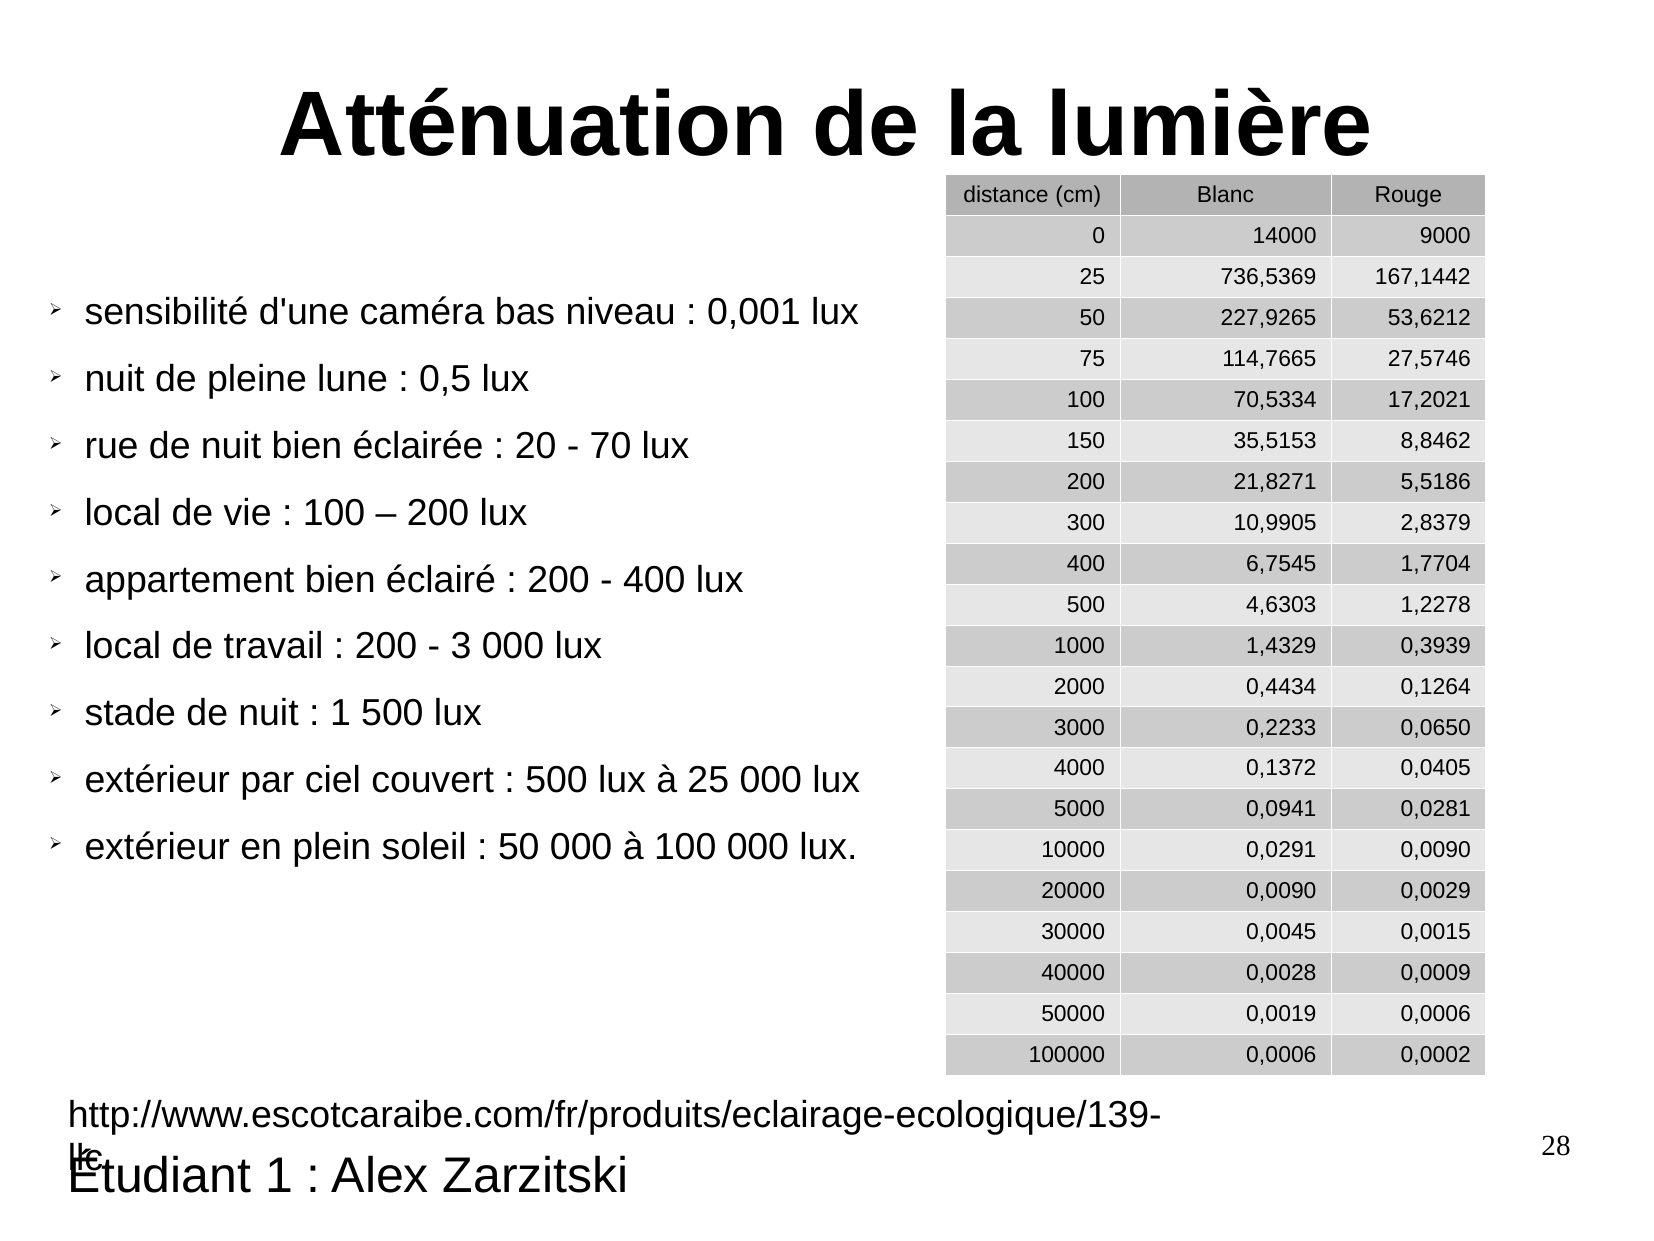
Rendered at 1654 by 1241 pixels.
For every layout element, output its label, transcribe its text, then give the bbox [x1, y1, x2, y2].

table_cell 400 [946, 544, 1120, 584]
table_cell 0,0015 [1332, 912, 1485, 952]
table_cell 0,0291 [1121, 830, 1331, 870]
title Atténuation de la lumière [82, 19, 1571, 227]
table_cell 0,1264 [1332, 667, 1485, 706]
table_cell 500 [946, 585, 1120, 625]
table_cell 35,5153 [1121, 421, 1331, 461]
table_cell 8,8462 [1332, 421, 1485, 461]
table_cell 0,0045 [1121, 912, 1331, 952]
table_cell 0,0028 [1121, 953, 1331, 993]
table_cell 1,7704 [1332, 544, 1485, 584]
table_cell 6,7545 [1121, 544, 1331, 584]
table_cell 0 [946, 216, 1120, 256]
table_cell 0,0019 [1121, 994, 1331, 1034]
table_cell 200 [946, 462, 1120, 502]
text_box sensibilité d'une caméra bas niveau : 0,001 lux nuit de pleine lune : 0,5 lux rue de nuit bien éclairée : 20 - 70 lux local de vie : 100 – 200 lux appartement bien éclairé : 200 - 400 lux local de travail : 200 - 3 000 lux stade de nuit : 1 500 lux extérieur par ciel couvert : 500 lux à 25 000 lux extérieur en plein soleil : 50 000 à 100 000 lux. [34, 283, 910, 923]
table_cell 75 [946, 339, 1120, 379]
table_cell 300 [946, 503, 1120, 543]
table_cell 2000 [946, 667, 1120, 706]
table_cell 9000 [1332, 216, 1485, 256]
table_cell 20000 [946, 871, 1120, 911]
table_cell 17,2021 [1332, 380, 1485, 420]
table_cell 0,0006 [1332, 994, 1485, 1034]
table_cell 0,0006 [1121, 1035, 1331, 1075]
table_header distance (cm) [946, 175, 1120, 215]
table_cell 4000 [946, 748, 1120, 788]
table_cell 21,8271 [1121, 462, 1331, 502]
table_cell 0,2233 [1121, 707, 1331, 747]
text_box http://www.escotcaraibe.com/fr/produits/eclairage-ecologique/139-llc [53, 1086, 1212, 1144]
table_cell 150 [946, 421, 1120, 461]
table_cell 0,1372 [1121, 748, 1331, 788]
table_cell 0,0281 [1332, 789, 1485, 829]
table_cell 5000 [946, 789, 1120, 829]
table_cell 736,5369 [1121, 257, 1331, 297]
table_cell 27,5746 [1332, 339, 1485, 379]
table_cell 50000 [946, 994, 1120, 1034]
table_cell 10000 [946, 830, 1120, 870]
table_header Blanc [1121, 175, 1331, 215]
table_cell 114,7665 [1121, 339, 1331, 379]
table_cell 25 [946, 257, 1120, 297]
table_cell 1,2278 [1332, 585, 1485, 625]
table_cell 50 [946, 298, 1120, 338]
table_cell 0,0009 [1332, 953, 1485, 993]
table_cell 0,3939 [1332, 626, 1485, 666]
table_cell 1,4329 [1121, 626, 1331, 666]
table_cell 70,5334 [1121, 380, 1331, 420]
table_cell 0,0029 [1332, 871, 1485, 911]
table_cell 0,0405 [1332, 748, 1485, 788]
table_cell 0,0002 [1332, 1035, 1485, 1075]
table_cell 0,0650 [1332, 707, 1485, 747]
table_cell 167,1442 [1332, 257, 1485, 297]
table_cell 0,0941 [1121, 789, 1331, 829]
table_cell 0,0090 [1121, 871, 1331, 911]
table_cell 1000 [946, 626, 1120, 666]
table_cell 4,6303 [1121, 585, 1331, 625]
table_cell 100 [946, 380, 1120, 420]
table_cell 0,0090 [1332, 830, 1485, 870]
table_cell 53,6212 [1332, 298, 1485, 338]
table_cell 0,4434 [1121, 667, 1331, 706]
table_cell 227,9265 [1121, 298, 1331, 338]
table_cell 5,5186 [1332, 462, 1485, 502]
table_cell 40000 [946, 953, 1120, 993]
table_header Rouge [1332, 175, 1485, 215]
table_cell 100000 [946, 1035, 1120, 1075]
table_cell 10,9905 [1121, 503, 1331, 543]
table_cell 30000 [946, 912, 1120, 952]
table_cell 2,8379 [1332, 503, 1485, 543]
text_box Étudiant 1 : Alex Zarzitski [53, 1144, 650, 1211]
table_cell 14000 [1121, 216, 1331, 256]
table_cell 3000 [946, 707, 1120, 747]
